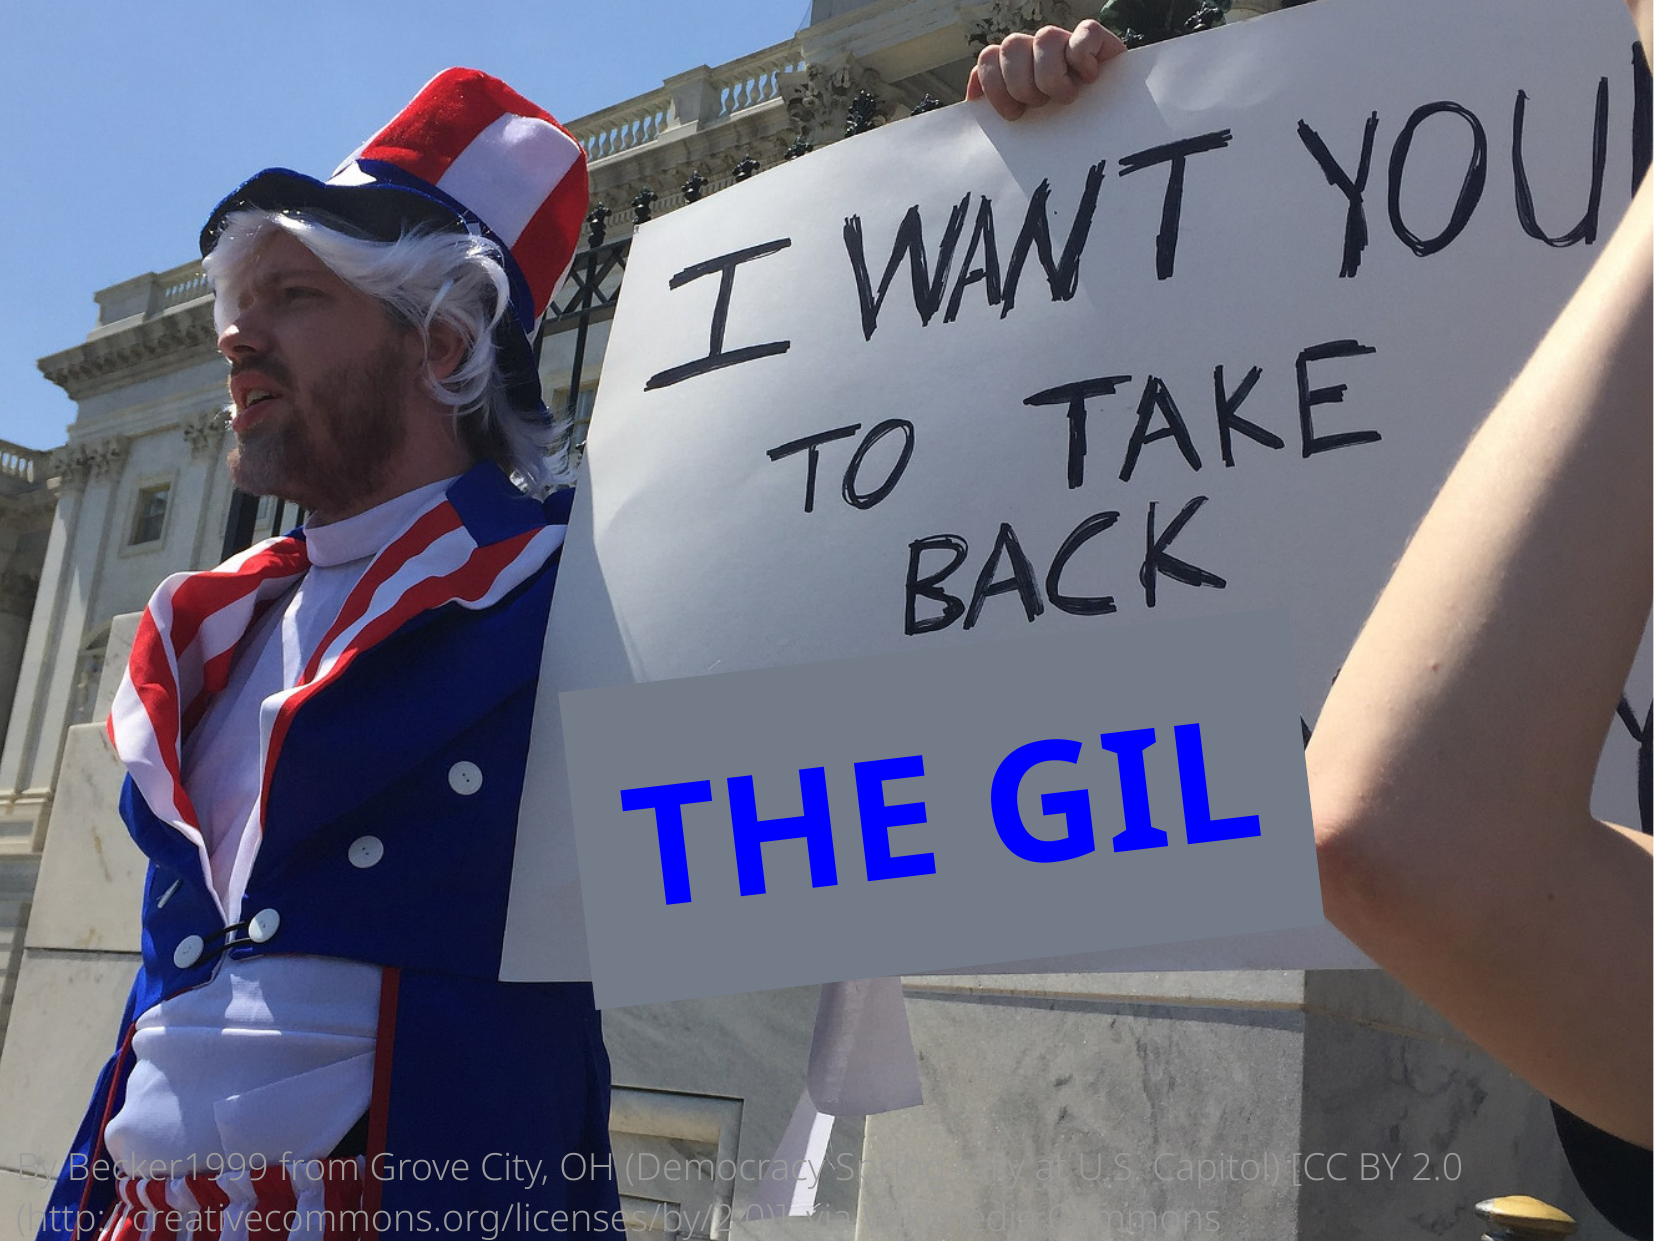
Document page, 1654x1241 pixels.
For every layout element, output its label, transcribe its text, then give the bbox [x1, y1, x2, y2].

text_box By Becker1999 from Grove City, OH (Democracy Spring rally at U.S. Capitol) [CC BY 2.0 (http://creativecommons.org/licenses/by/2.0)], via Wikimedia Commons [1, 1133, 1615, 1240]
picture [0, 0, 1654, 1241]
text_box THE GIL [558, 606, 1325, 1011]
